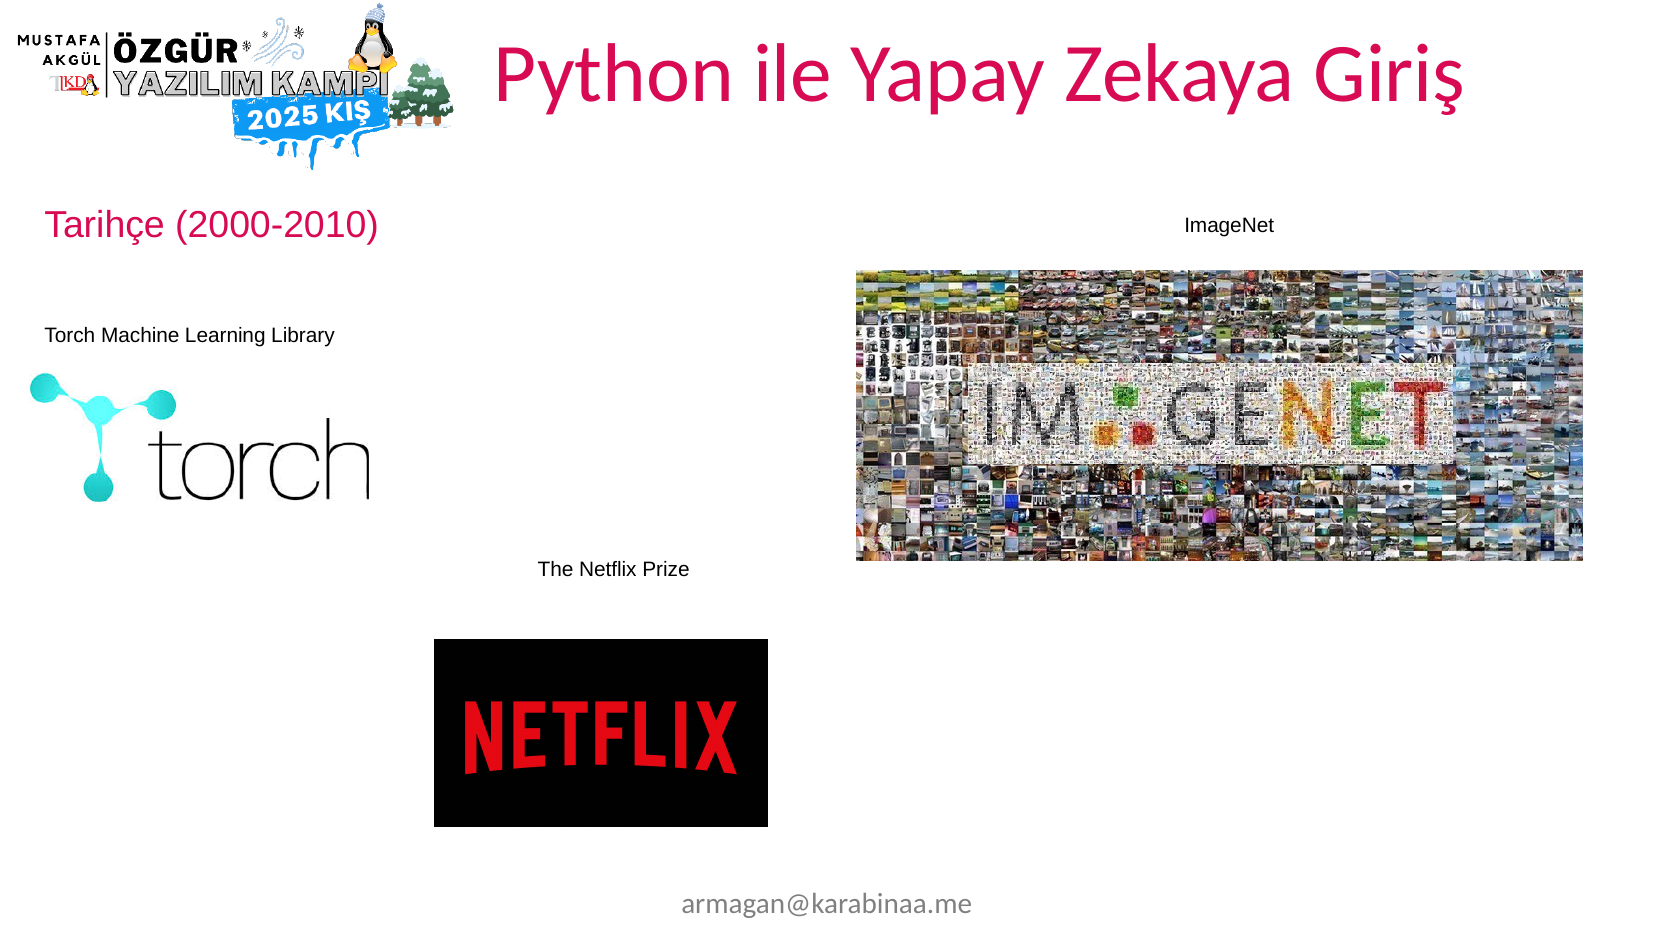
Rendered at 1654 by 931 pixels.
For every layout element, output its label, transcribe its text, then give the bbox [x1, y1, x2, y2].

text_box Tarihçe (2000-2010) [29, 196, 516, 296]
picture [856, 270, 1583, 562]
picture [29, 373, 369, 502]
picture [434, 639, 768, 827]
picture [0, 0, 463, 177]
text_box Torch Machine Learning Library [29, 316, 356, 355]
text_box The Netflix Prize [522, 501, 705, 633]
text_box Python ile Yapay Zekaya Giriş [478, 10, 1654, 126]
text_box armagan@karabinaa.me [0, 877, 1654, 928]
text_box ImageNet [1169, 206, 1295, 266]
